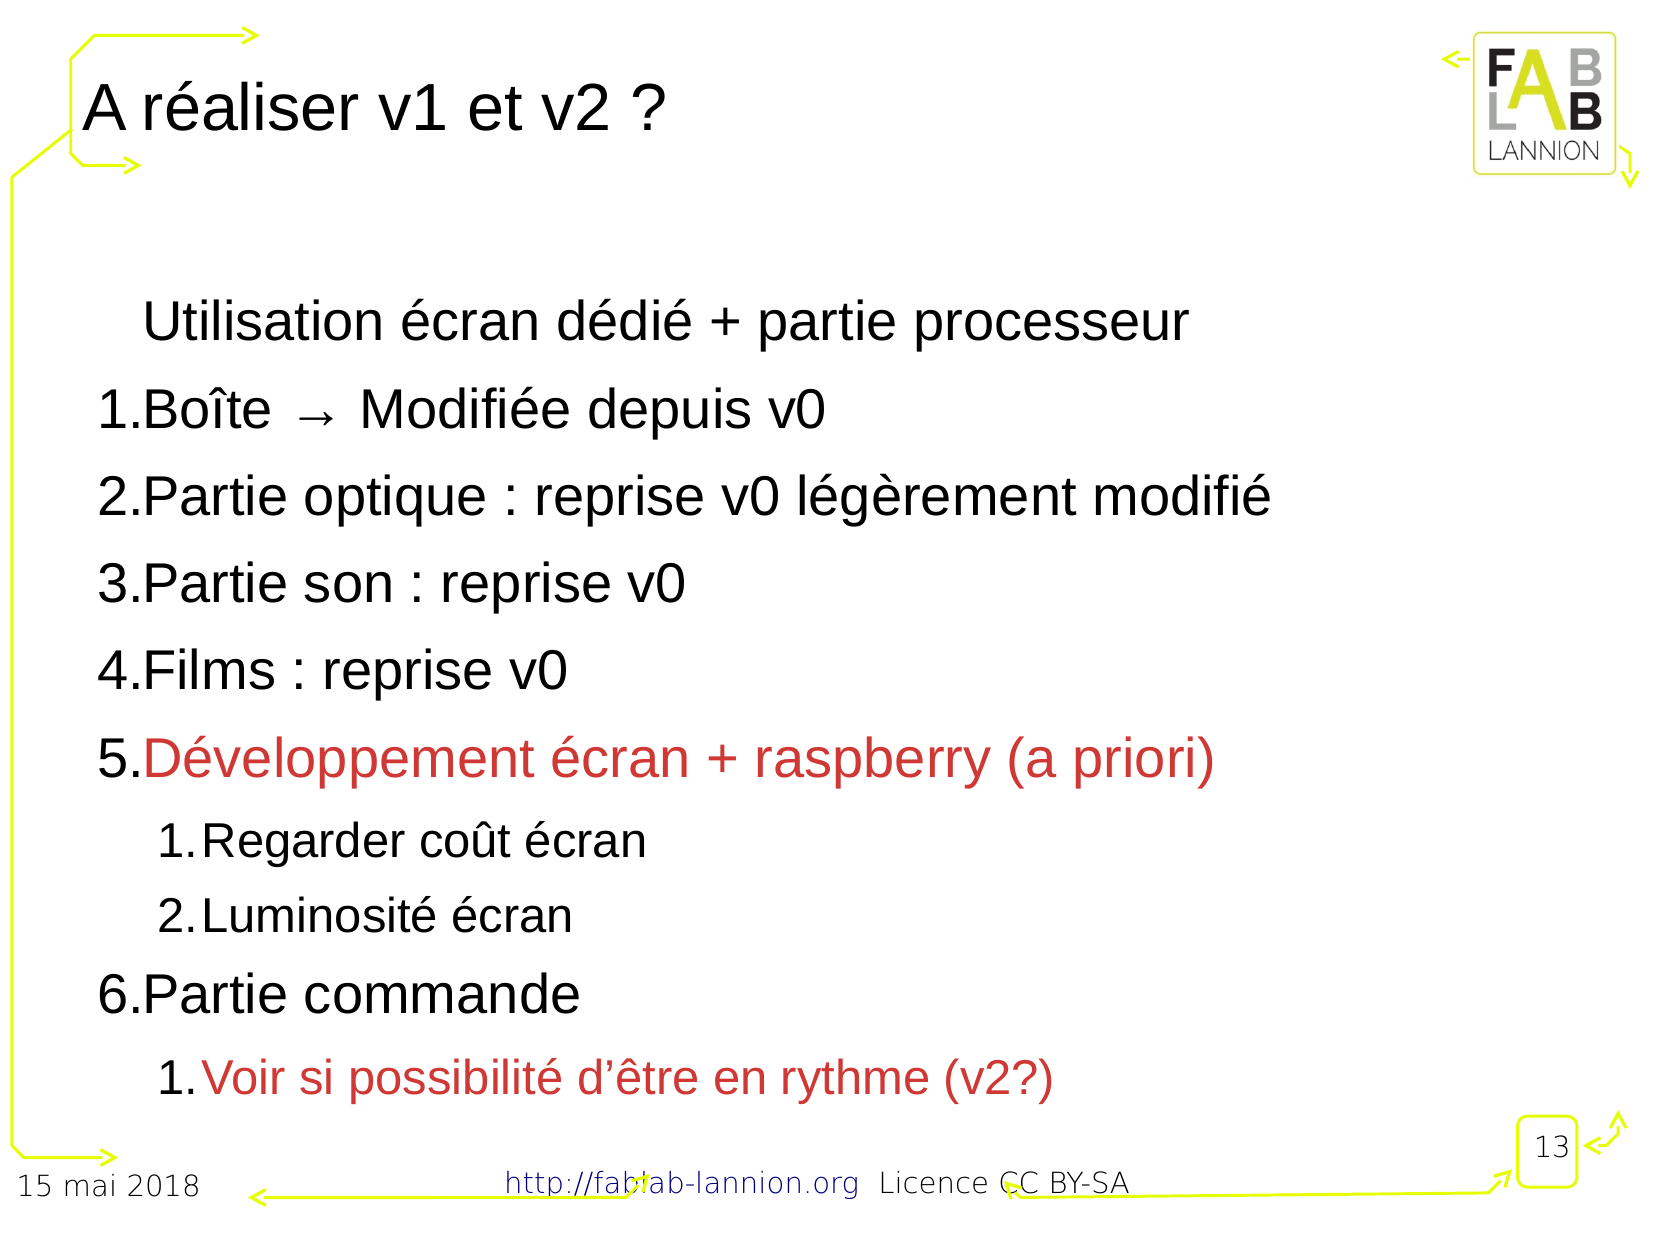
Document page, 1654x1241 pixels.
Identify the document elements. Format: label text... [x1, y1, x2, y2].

title A réaliser v1 et v2 ? [82, 49, 1441, 166]
picture [1470, 29, 1619, 178]
list Utilisation écran dédié + partie processeur Boîte → Modifiée depuis v0 Partie optique : reprise v0 légèrement modifié Partie son : reprise v0 Films : reprise v0 Développement écran + raspberry (a priori) Regarder coût écran Luminosité écran Partie commande Voir si possibilité d’être en rythme (v2?) [82, 290, 1571, 1111]
